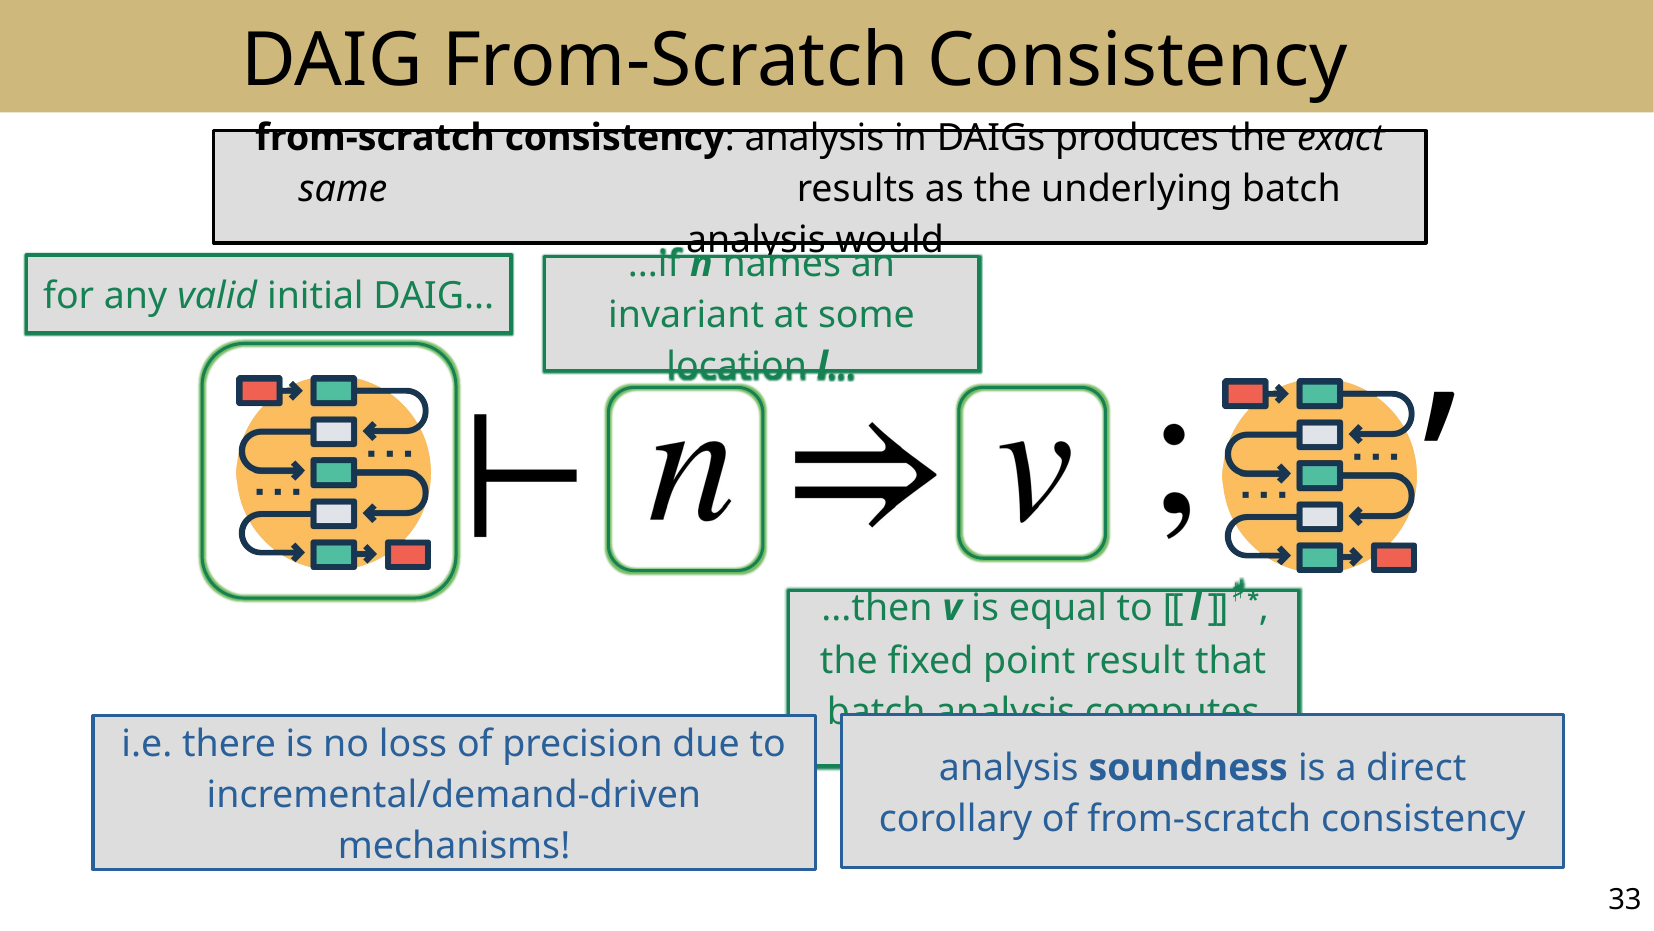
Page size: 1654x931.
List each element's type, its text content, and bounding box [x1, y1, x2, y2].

text_box analysis soundness is a direct corollary of from-scratch consistency [841, 714, 1564, 868]
picture [236, 375, 431, 570]
title DAIG From-Scratch Consistency [0, 0, 1576, 113]
text_box i.e. there is no loss of precision due to incremental/demand-driven mechanisms! [92, 715, 816, 870]
picture [964, 392, 1102, 554]
picture [1222, 378, 1417, 573]
picture [460, 388, 615, 566]
text_box , [1416, 201, 1473, 459]
picture [756, 388, 1219, 566]
text_box for any valid initial DAIG... [26, 255, 512, 333]
picture [613, 392, 759, 566]
text_box ...then v is equal to [[ l ]]♯*, the fixed point result that batch analysis computes at l [788, 590, 1299, 766]
text_box from-scratch consistency: analysis in DAIGs produces the exact same results as the underlying batch analysis would [213, 130, 1426, 243]
text_box ...if n names an invariant at some location l... [544, 256, 979, 371]
